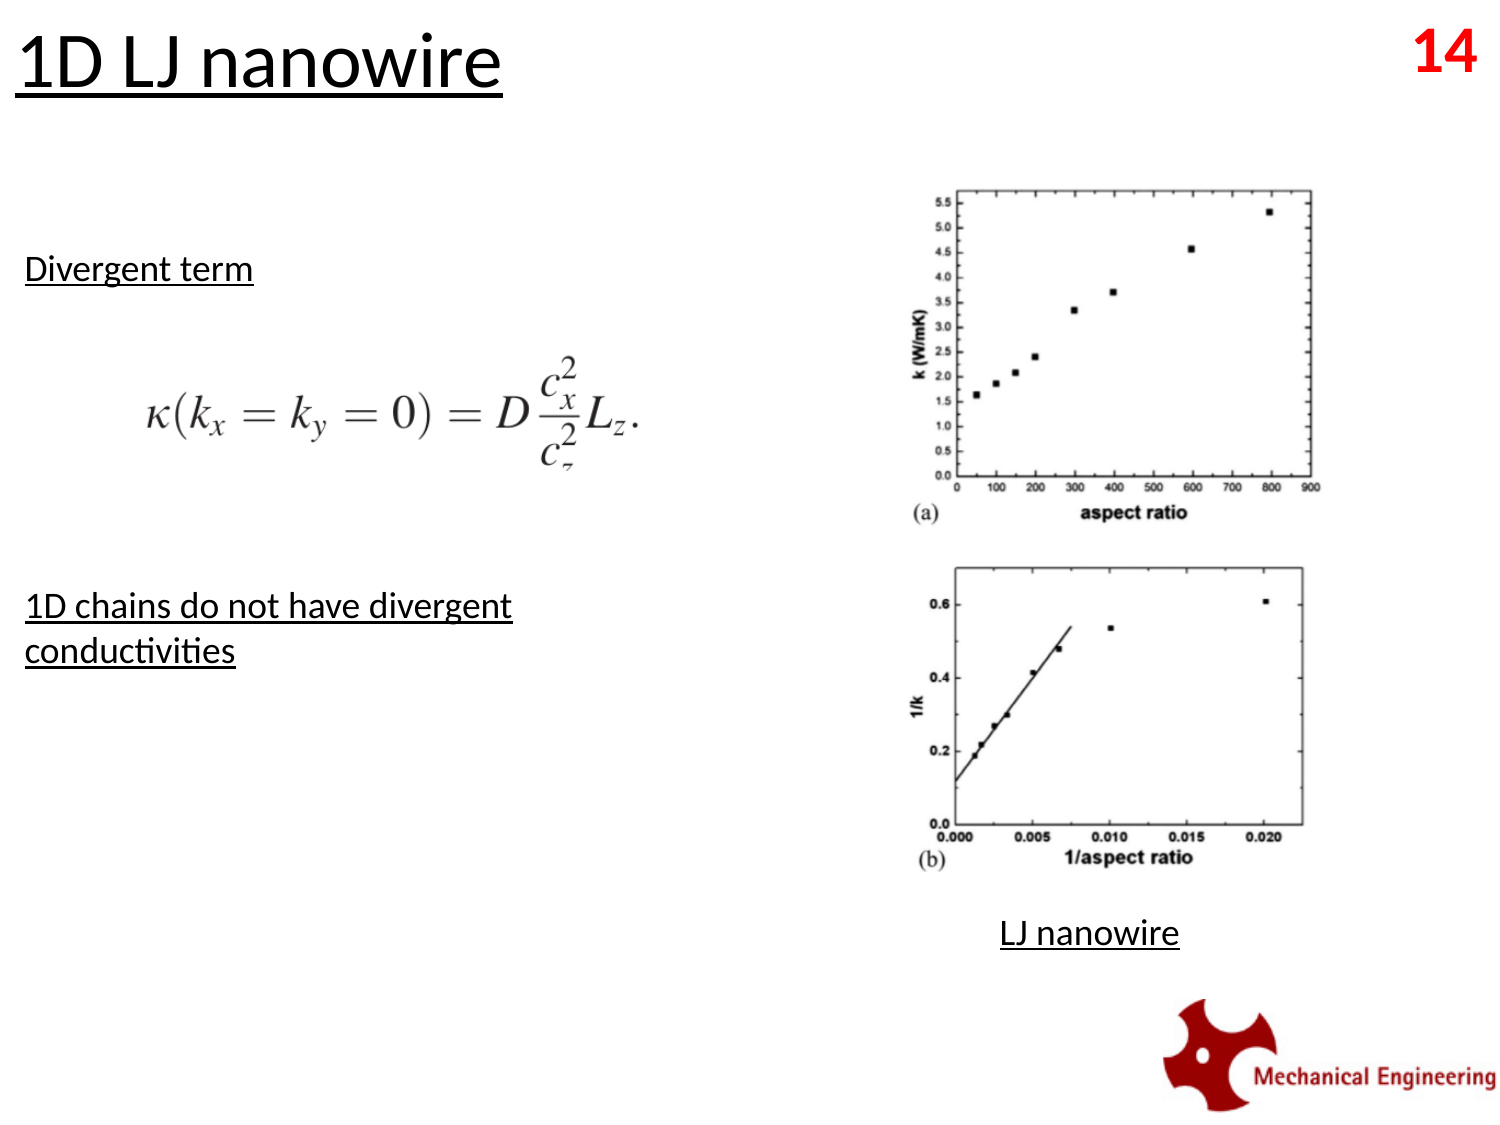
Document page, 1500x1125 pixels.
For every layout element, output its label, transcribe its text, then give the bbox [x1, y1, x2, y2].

picture [75, 345, 675, 471]
title 1D LJ nanowire [0, 0, 1500, 150]
title 1D chains do not have divergent conductivities [9, 566, 706, 687]
text_box 14 [1395, 0, 1493, 93]
picture [870, 164, 1365, 879]
picture [1162, 999, 1497, 1113]
title LJ nanowire [984, 870, 1500, 991]
title Divergent term [9, 206, 706, 327]
